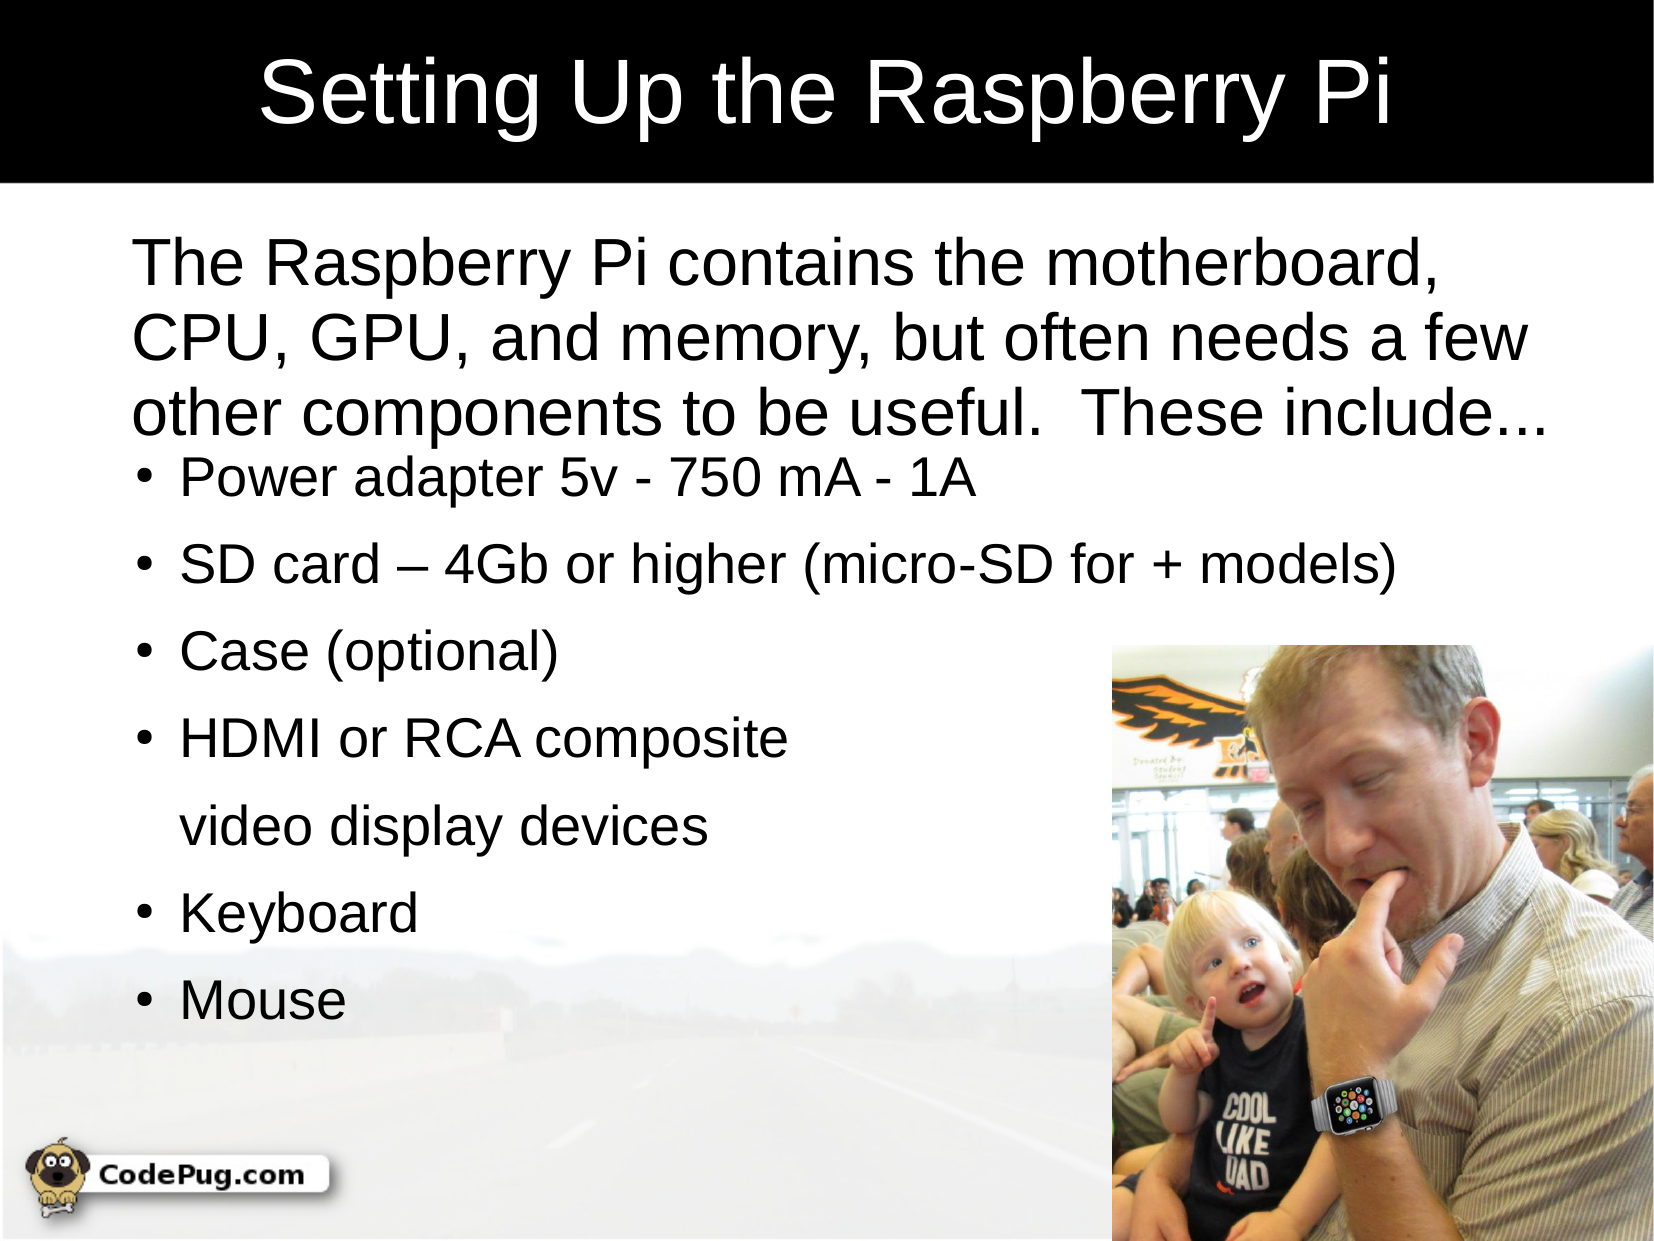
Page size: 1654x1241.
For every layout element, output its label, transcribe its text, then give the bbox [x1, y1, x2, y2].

text_box The Raspberry Pi contains the motherboard, CPU, GPU, and memory, but often needs a few other components to be useful. These include... [60, 225, 1606, 463]
picture [0, 0, 1654, 1241]
list Power adapter 5v - 750 mA - 1A SD card – 4Gb or higher (micro-SD for + models) Case (optional) HDMI or RCA composite video display devices Keyboard Mouse [120, 463, 1594, 1036]
title Setting Up the Raspberry Pi [82, 19, 1571, 166]
